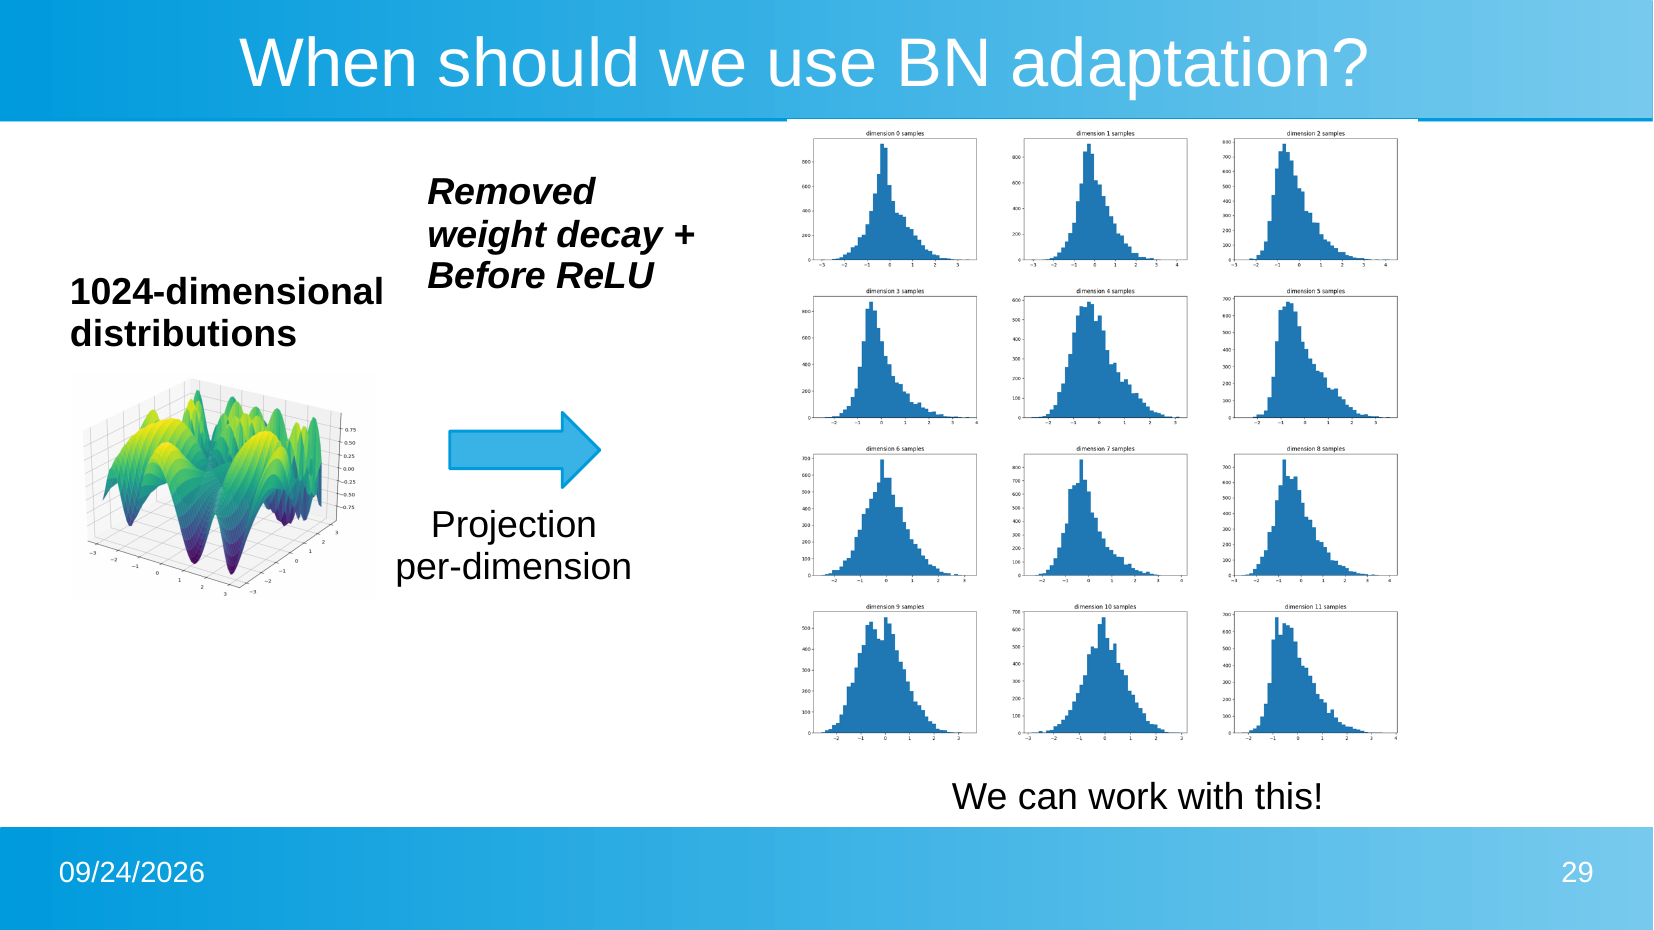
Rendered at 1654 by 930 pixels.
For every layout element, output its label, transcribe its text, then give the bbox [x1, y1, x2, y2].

text_box We can work with this! [937, 768, 1339, 825]
picture [787, 120, 1418, 750]
picture [73, 371, 375, 600]
title When should we use BN adaptation? [37, 23, 1573, 102]
text_box Removed weight decay + Before ReLU [412, 163, 740, 332]
text_box [449, 412, 600, 488]
text_box Projection per-dimension [380, 496, 681, 638]
text_box 1024-dimensional distributions [55, 262, 413, 362]
